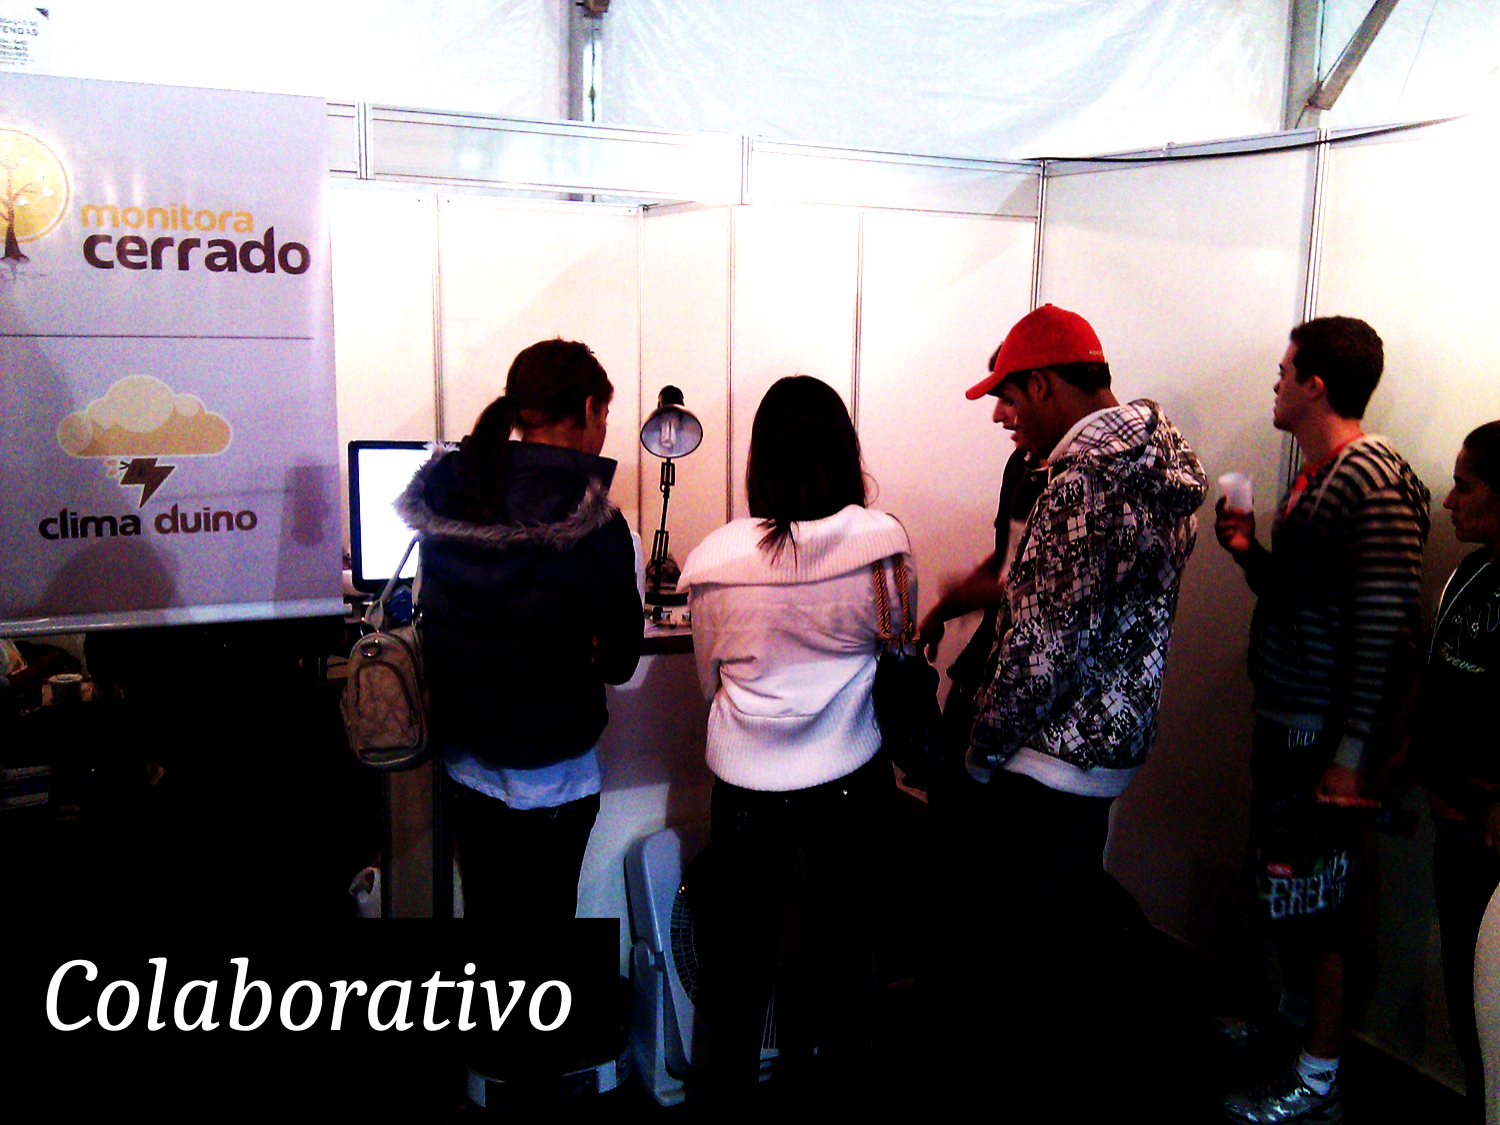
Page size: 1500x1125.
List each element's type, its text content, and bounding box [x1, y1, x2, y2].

text_box Colaborativo [0, 917, 620, 1060]
picture [0, 0, 1500, 1125]
